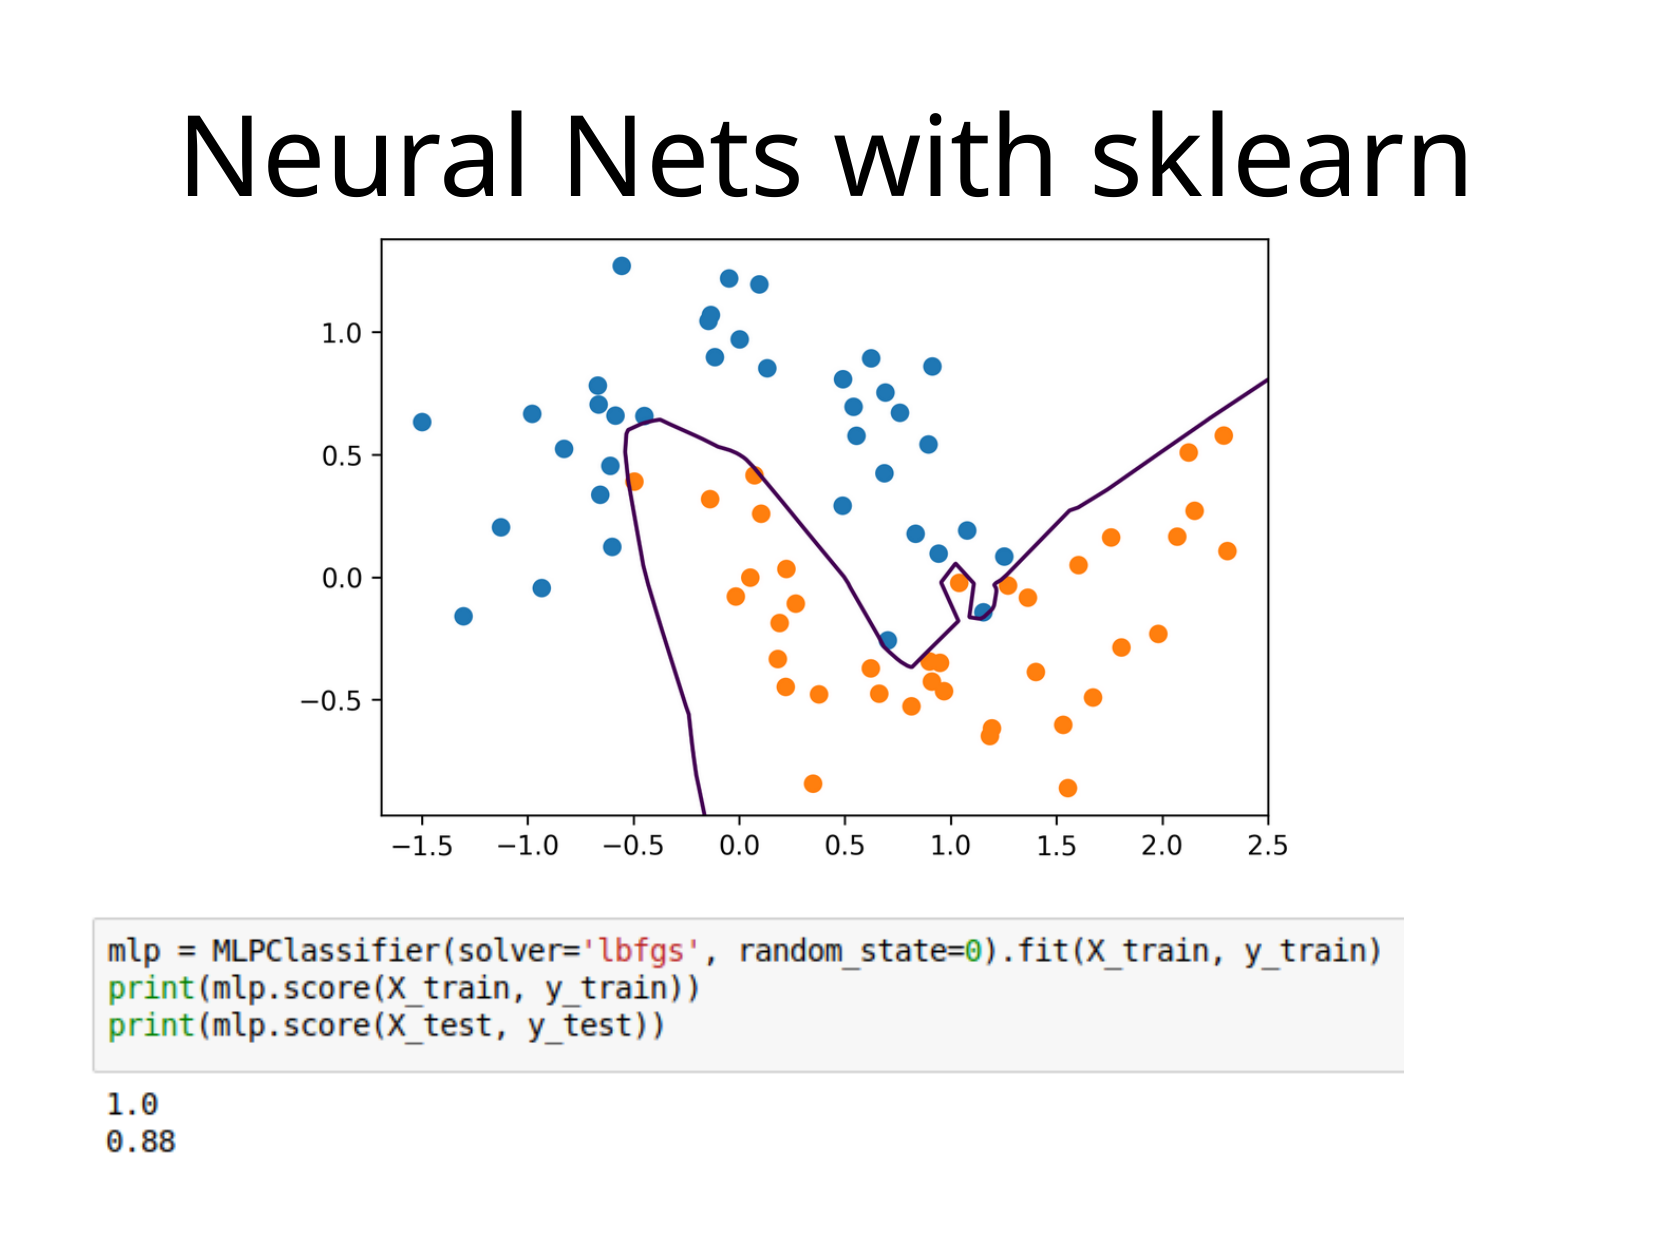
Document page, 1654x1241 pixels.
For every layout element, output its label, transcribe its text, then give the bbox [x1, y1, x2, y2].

picture [82, 905, 1404, 1171]
title Neural Nets with sklearn [82, 49, 1571, 257]
picture [288, 217, 1306, 871]
